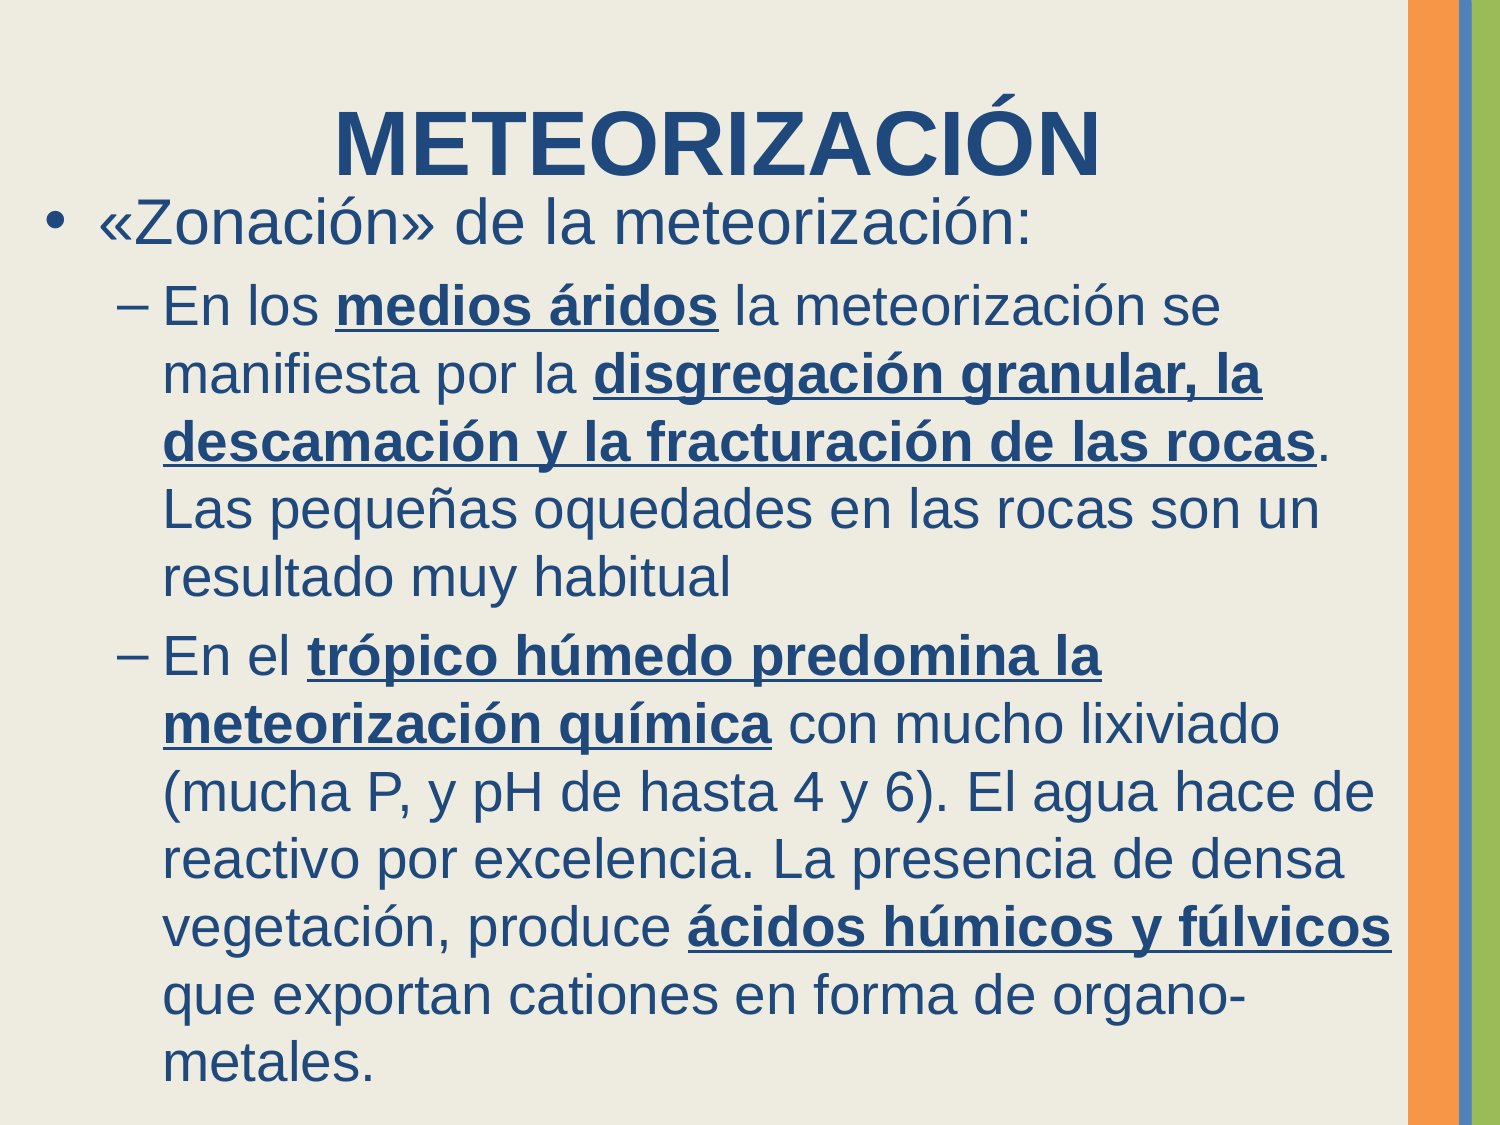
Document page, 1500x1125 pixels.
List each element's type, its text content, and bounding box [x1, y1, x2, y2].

title meteorización [29, 45, 1408, 172]
list «Zonación» de la meteorización: En los medios áridos la meteorización se manifiesta por la disgregación granular, la descamación y la fracturación de las rocas. Las pequeñas oquedades en las rocas son un resultado muy habitual En el trópico húmedo predomina la meteorización química con mucho lixiviado (mucha P, y pH de hasta 4 y 6). El agua hace de reactivo por excelencia. La presencia de densa vegetación, produce ácidos húmicos y fúlvicos que exportan cationes en forma de organo-metales. [29, 172, 1408, 1102]
